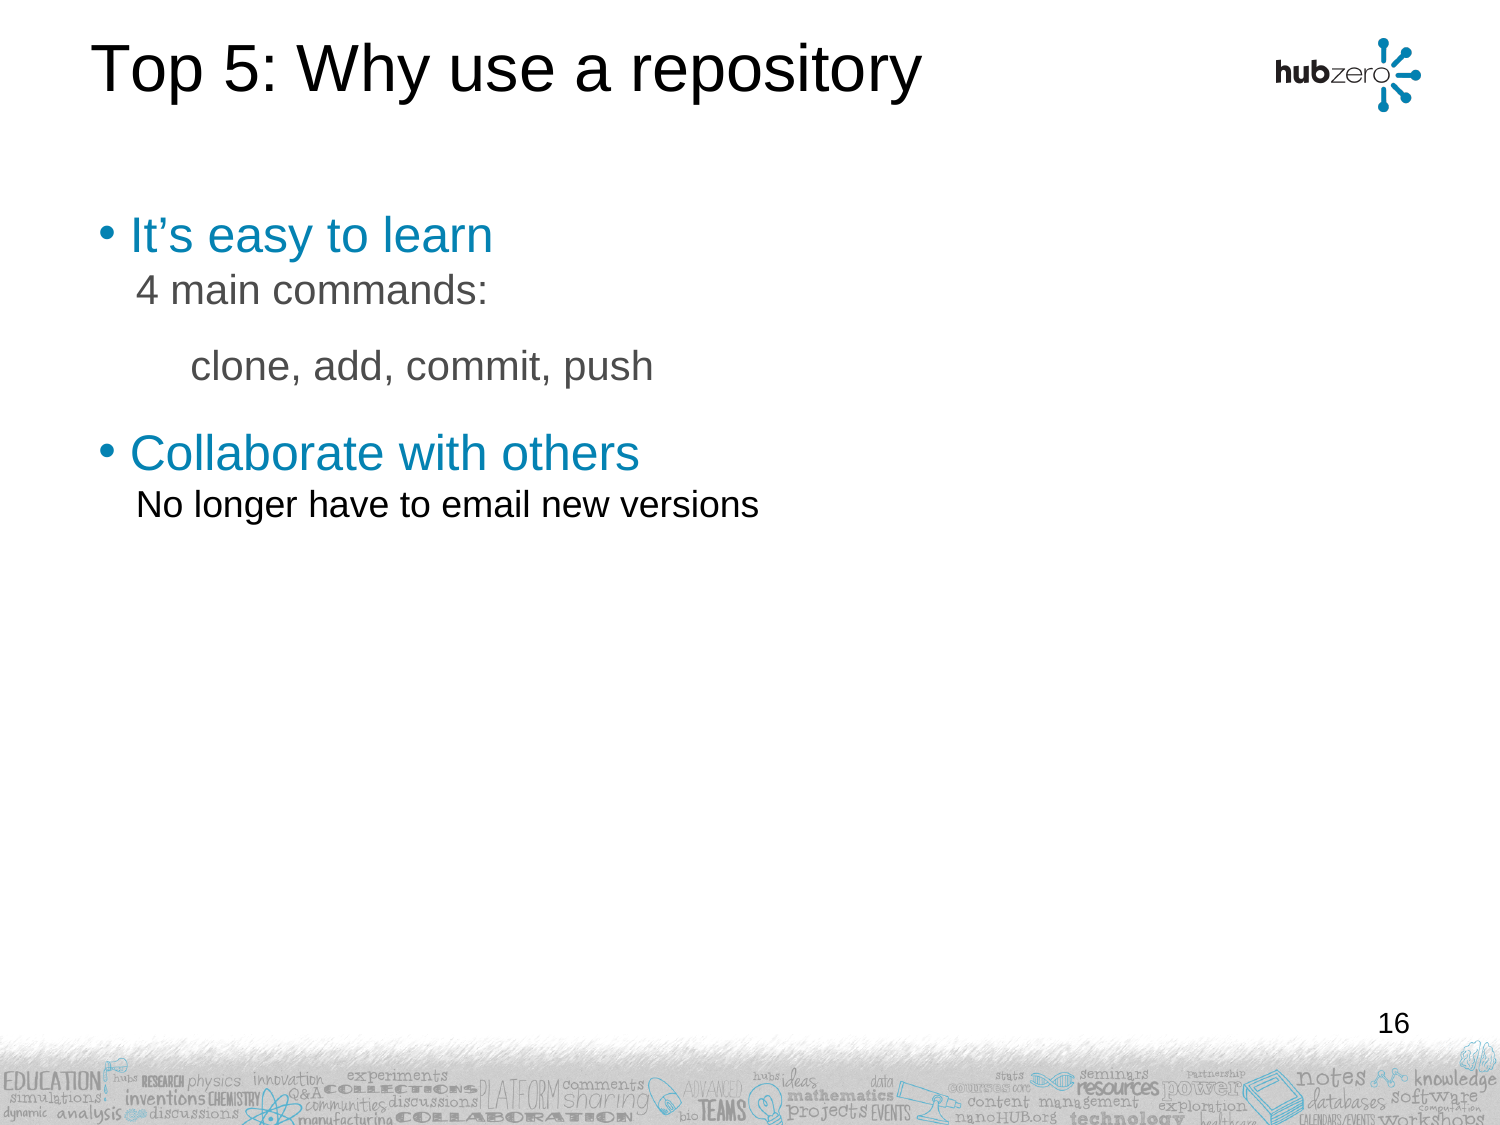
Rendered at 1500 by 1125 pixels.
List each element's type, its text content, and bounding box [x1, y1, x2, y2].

text_box It’s easy to learn 4 main commands: clone, add, commit, push Collaborate with others No longer have to email new versions [83, 195, 775, 659]
text_box <number> [1074, 991, 1426, 1052]
text_box Top 5: Why use a repository [75, 17, 1426, 205]
picture [0, 1034, 1500, 1125]
